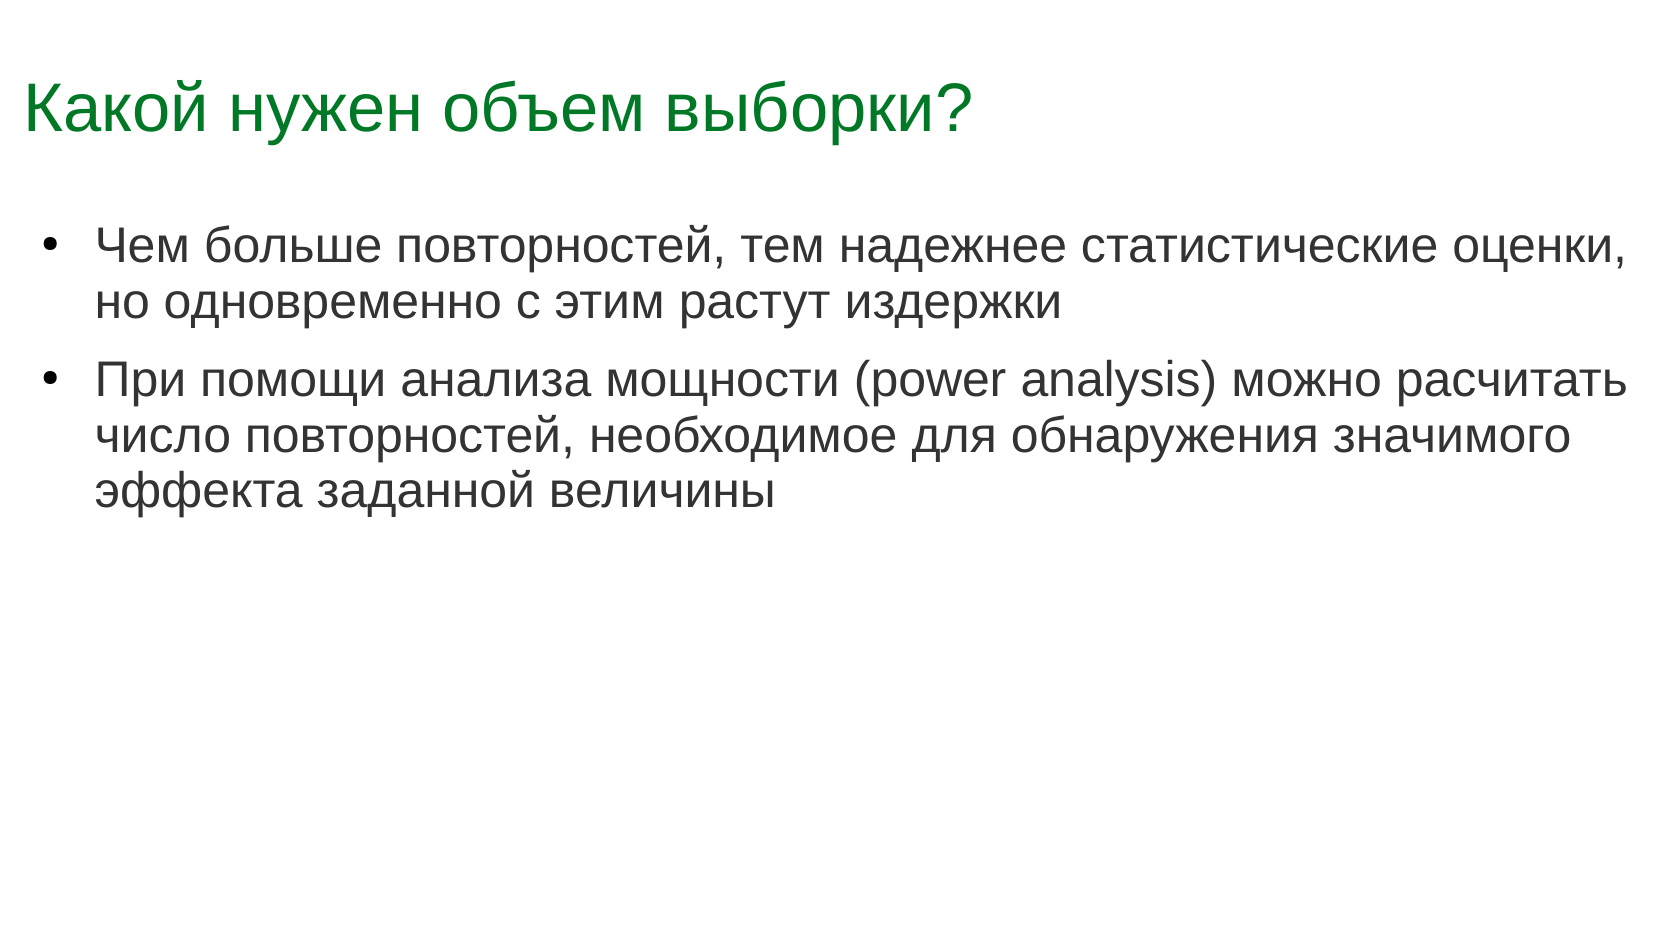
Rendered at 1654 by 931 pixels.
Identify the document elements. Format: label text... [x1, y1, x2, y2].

title Какой нужен объем выборки? [23, 23, 1630, 193]
list Чем больше повторностей, тем надежнее статистические оценки, но одновременно с этим растут издержки При помощи анализа мощности (power analysis) можно расчитать число повторностей, необходимое для обнаружения значимого эффекта заданной величины [23, 217, 1630, 827]
